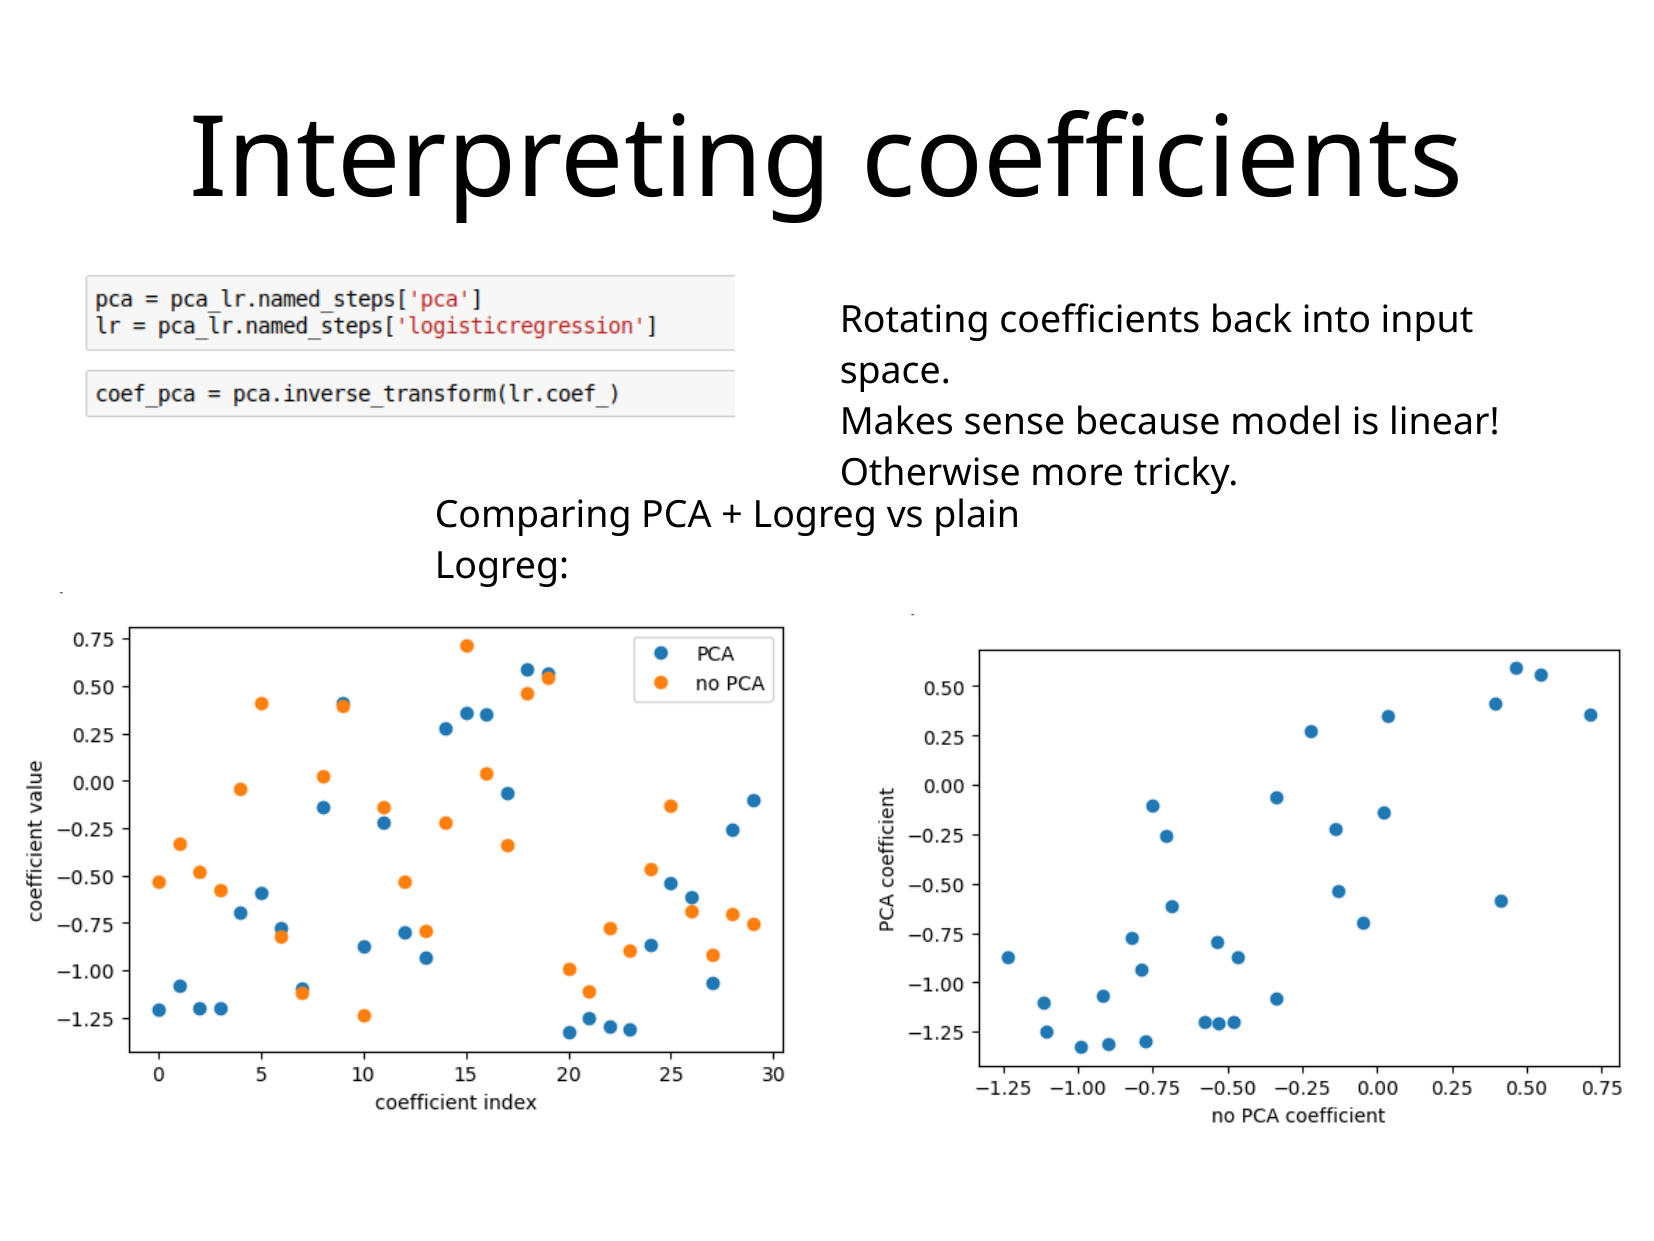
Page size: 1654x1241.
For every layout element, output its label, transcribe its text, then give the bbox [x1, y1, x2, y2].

picture [75, 269, 735, 427]
title Interpreting coefficients [82, 49, 1571, 257]
text_box Comparing PCA + Logreg vs plain Logreg: [420, 480, 1111, 533]
text_box Rotating coefficients back into input space. Makes sense because model is linear! Otherwise more tricky. [825, 285, 1576, 414]
picture [18, 592, 1654, 1135]
